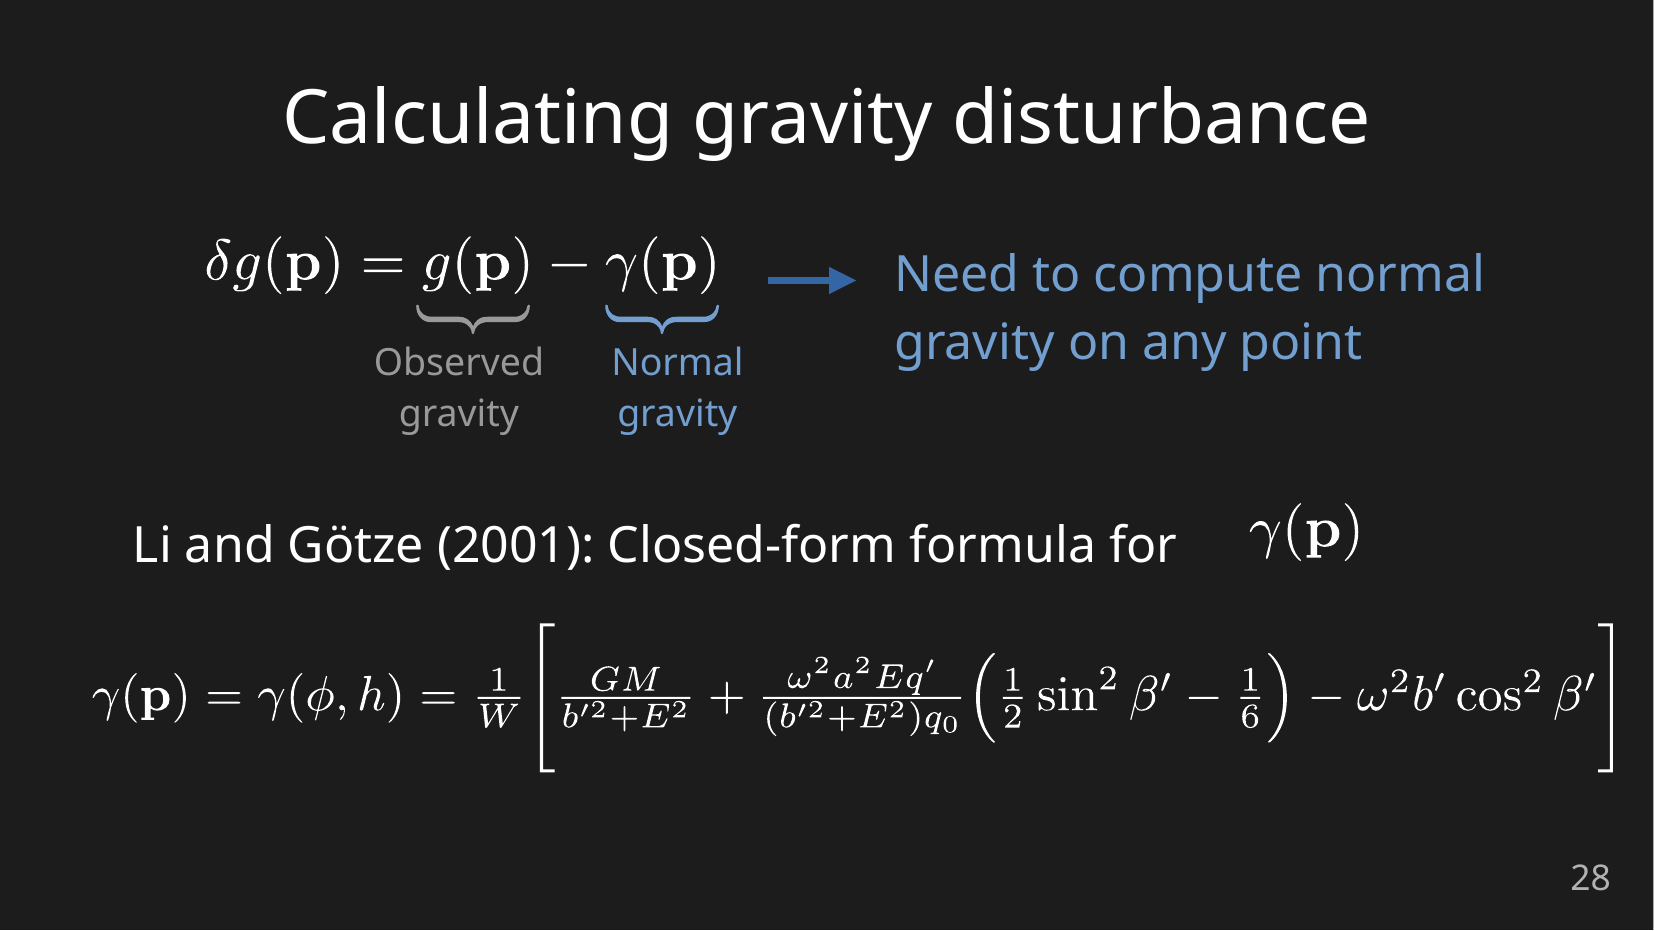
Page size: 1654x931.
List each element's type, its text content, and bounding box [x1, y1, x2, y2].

text_box [233, 254, 260, 292]
text_box [1072, 688, 1098, 711]
text_box [581, 703, 589, 717]
text_box [476, 253, 510, 291]
text_box [174, 672, 186, 723]
text_box [422, 254, 450, 292]
text_box [1414, 675, 1433, 711]
text_box [701, 236, 715, 295]
text_box [141, 687, 170, 720]
text_box [1585, 672, 1595, 691]
text_box [1242, 704, 1259, 729]
text_box [563, 703, 578, 728]
text_box [1038, 687, 1055, 711]
text_box [125, 672, 137, 723]
text_box [926, 659, 934, 673]
text_box [416, 304, 530, 328]
text_box [767, 701, 777, 737]
text_box [1005, 704, 1021, 728]
text_box [834, 672, 853, 689]
text_box Observed gravity [336, 328, 554, 435]
text_box [290, 672, 303, 723]
text_box [1244, 667, 1257, 691]
text_box [457, 236, 471, 295]
text_box [363, 269, 403, 273]
text_box [339, 705, 346, 720]
text_box [976, 653, 995, 743]
text_box [943, 715, 957, 733]
text_box [890, 700, 904, 718]
text_box [325, 236, 339, 295]
text_box [611, 705, 638, 732]
text_box Need to compute normal gravity on any point [879, 230, 1571, 378]
text_box [492, 667, 506, 691]
text_box [1357, 688, 1387, 711]
text_box [1100, 666, 1116, 690]
text_box [815, 656, 828, 674]
text_box [1598, 623, 1613, 773]
text_box [829, 705, 855, 732]
text_box [206, 238, 231, 281]
text_box [856, 656, 869, 674]
text_box [551, 263, 588, 267]
text_box [359, 675, 385, 711]
title Calculating gravity disturbance [82, 37, 1571, 193]
text_box [267, 236, 282, 295]
text_box [859, 703, 887, 728]
text_box [643, 236, 658, 295]
text_box [514, 236, 529, 295]
text_box [1130, 675, 1158, 721]
text_box [92, 688, 119, 722]
text_box [1306, 520, 1340, 558]
text_box [623, 666, 661, 691]
text_box [809, 700, 822, 718]
text_box [1161, 672, 1170, 691]
text_box [662, 253, 696, 291]
text_box [1249, 520, 1281, 560]
text_box [307, 675, 334, 721]
text_box [642, 703, 670, 728]
text_box [480, 703, 519, 729]
text_box [388, 672, 401, 723]
text_box [1434, 672, 1444, 691]
text_box [1391, 669, 1408, 693]
text_box [710, 681, 744, 715]
text_box [1554, 675, 1582, 721]
text_box Normal gravity [554, 328, 801, 435]
text_box [1006, 667, 1020, 691]
text_box [1479, 687, 1502, 711]
text_box [1457, 687, 1477, 711]
text_box [925, 712, 942, 735]
text_box [286, 253, 320, 291]
text_box [605, 304, 719, 328]
text_box Li and Götze (2001): Closed-form formula for [118, 501, 1300, 650]
text_box [906, 672, 923, 695]
text_box [258, 688, 285, 722]
text_box [1058, 688, 1069, 711]
text_box [1268, 653, 1287, 743]
text_box [591, 666, 619, 692]
text_box [673, 700, 686, 718]
text_box [781, 703, 796, 728]
text_box [1524, 669, 1540, 693]
text_box [539, 623, 555, 773]
text_box [1344, 503, 1359, 562]
text_box [787, 672, 811, 689]
text_box [875, 664, 903, 689]
text_box [798, 703, 806, 717]
text_box [592, 700, 605, 718]
text_box [1504, 687, 1521, 711]
text_box [605, 254, 637, 293]
text_box <number> [1409, 845, 1626, 916]
text_box [910, 701, 920, 737]
text_box [1287, 503, 1302, 562]
